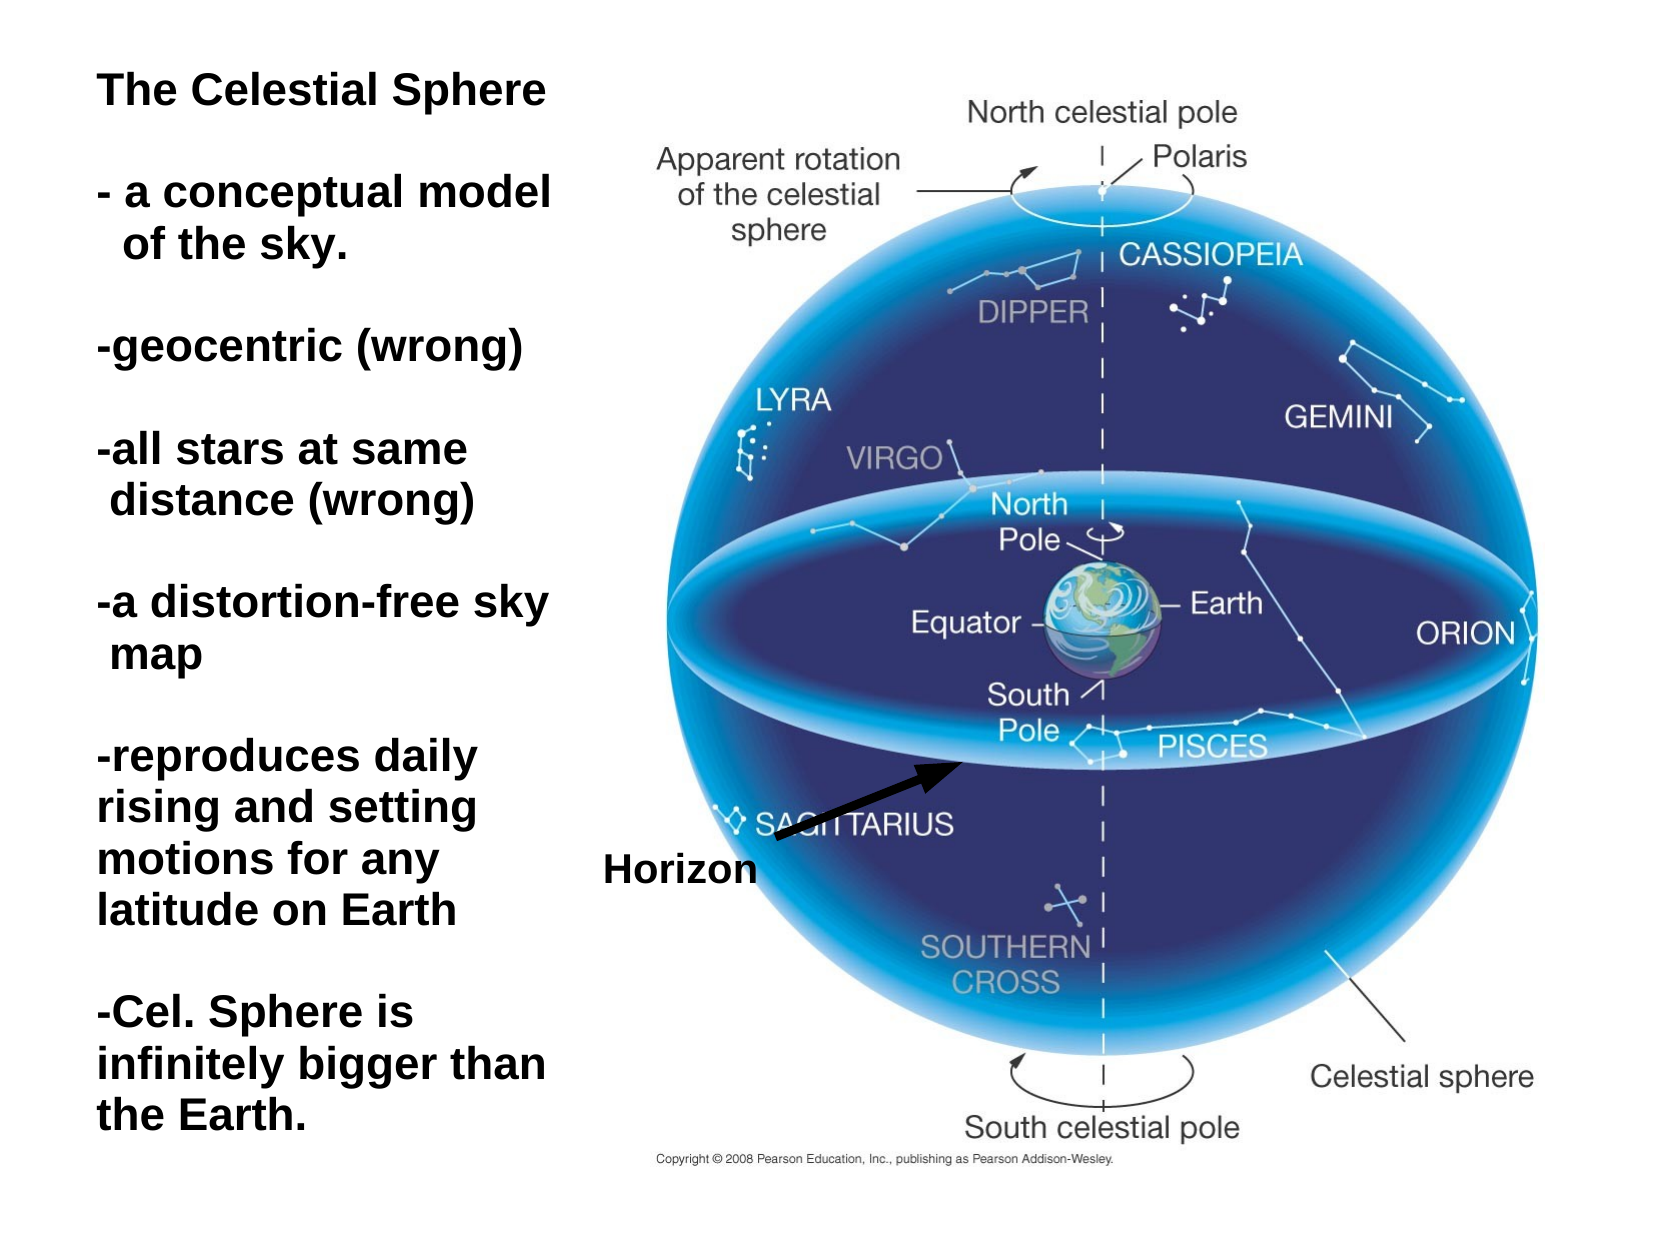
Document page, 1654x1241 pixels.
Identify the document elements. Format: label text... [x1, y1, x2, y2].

text_box Horizon [588, 838, 774, 901]
picture [650, 94, 1545, 1175]
text_box The Celestial Sphere - a conceptual model of the sky. -geocentric (wrong) -all stars at same distance (wrong) -a distortion-free sky map -reproduces daily rising and setting motions for any latitude on Earth -Cel. Sphere is infinitely bigger than the Earth. [81, 56, 600, 1200]
